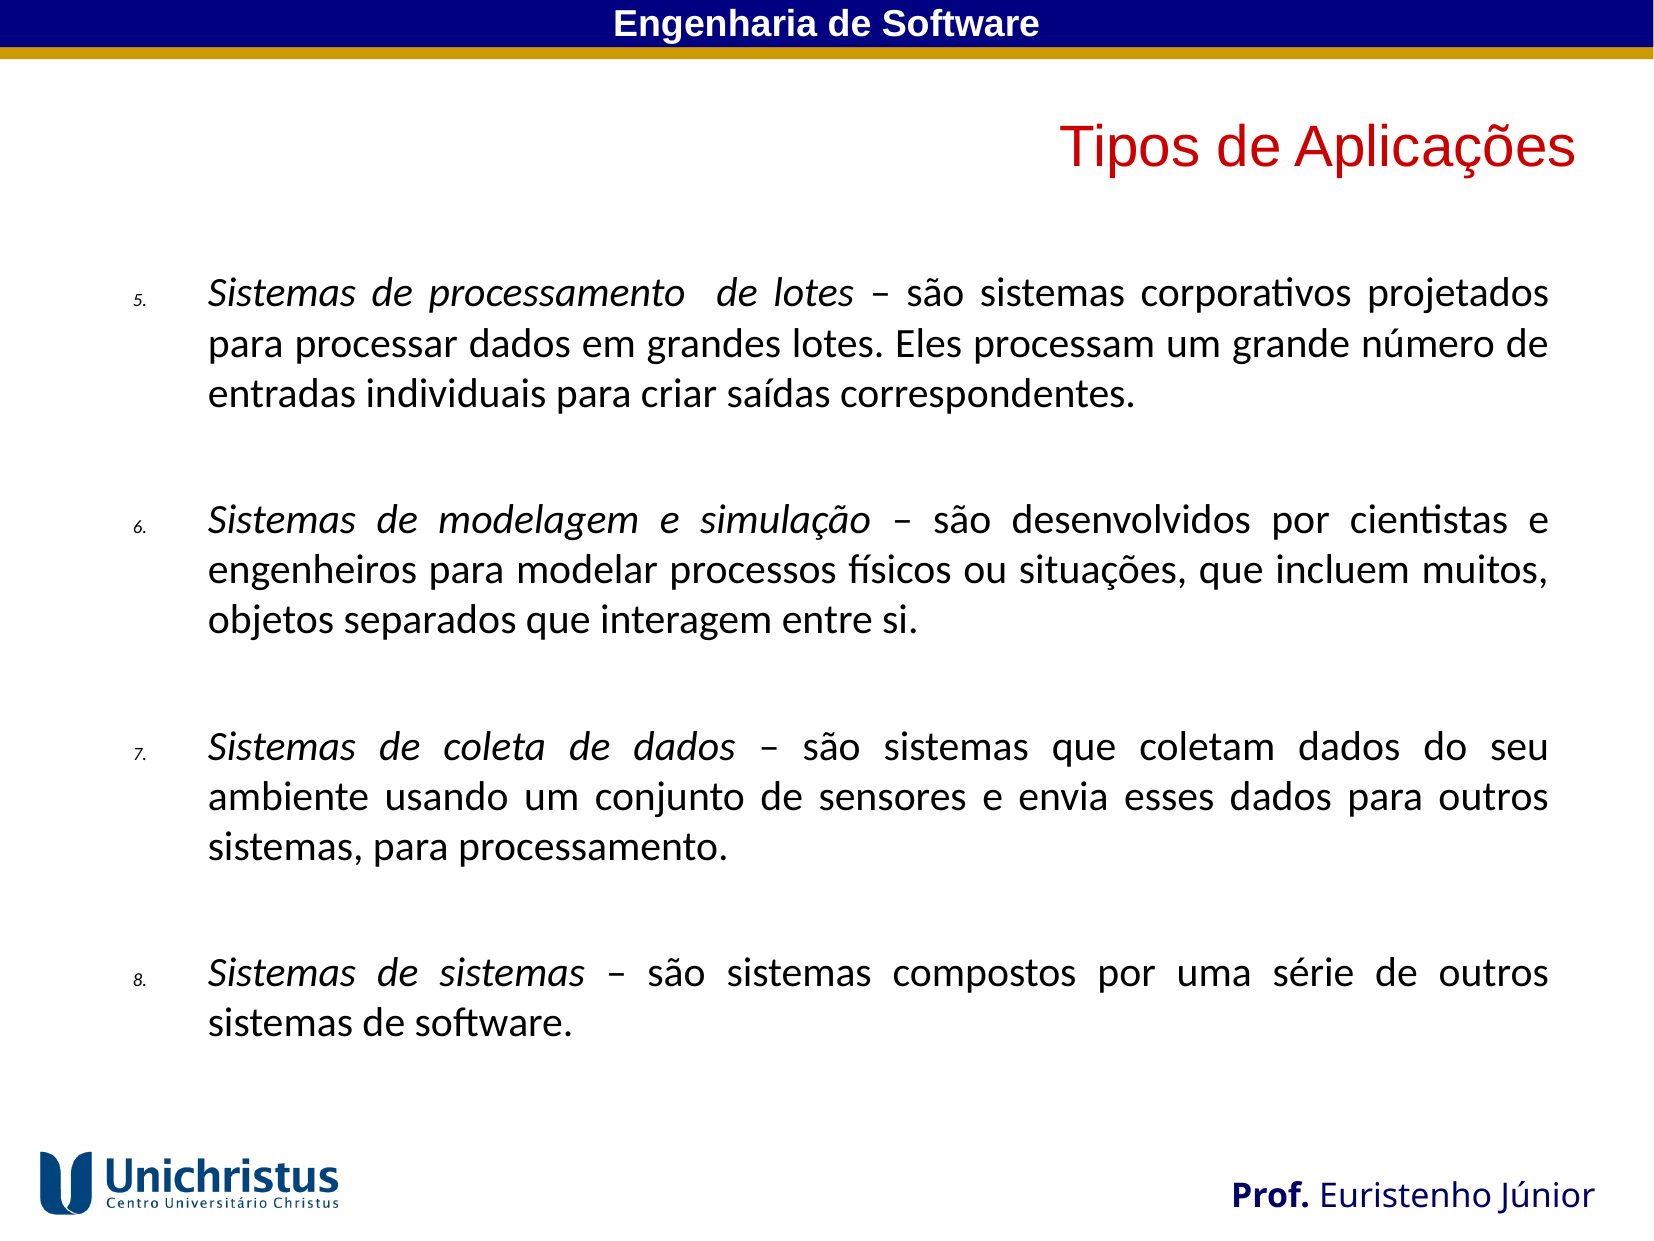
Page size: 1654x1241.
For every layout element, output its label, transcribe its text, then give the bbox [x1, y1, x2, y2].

list Sistemas de processamento de lotes – são sistemas corporativos projetados para processar dados em grandes lotes. Eles processam um grande número de entradas individuais para criar saídas correspondentes. Sistemas de modelagem e simulação – são desenvolvidos por cientistas e engenheiros para modelar processos físicos ou situações, que incluem muitos, objetos separados que interagem entre si. Sistemas de coleta de dados – são sistemas que coletam dados do seu ambiente usando um conjunto de sensores e envia esses dados para outros sistemas, para processamento. Sistemas de sistemas – são sistemas compostos por uma série de outros sistemas de software. [118, 257, 1565, 1087]
text_box Prof. Euristenho Júnior [1216, 1163, 1654, 1224]
text_box [0, 48, 1654, 60]
text_box Tipos de Aplicações [1045, 106, 1654, 213]
picture [35, 1148, 343, 1217]
text_box Engenharia de Software [0, 0, 1654, 48]
